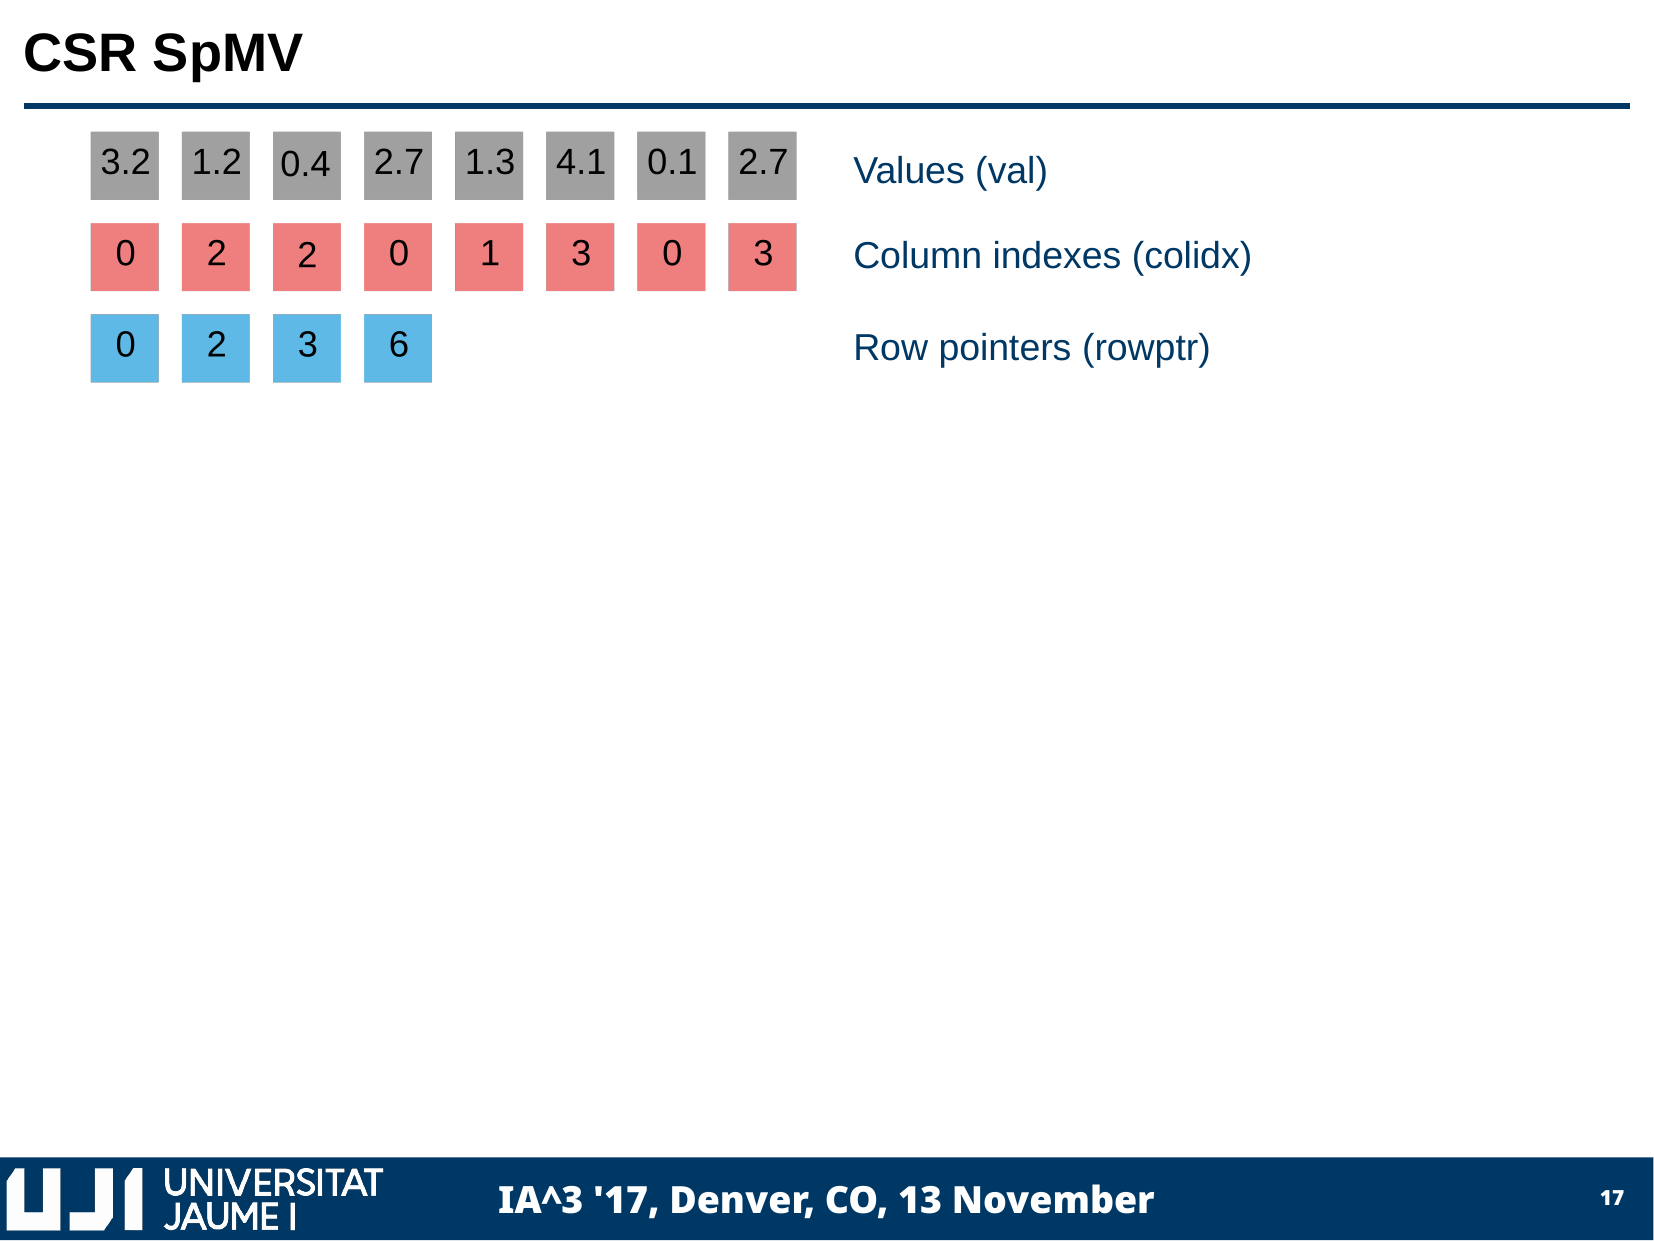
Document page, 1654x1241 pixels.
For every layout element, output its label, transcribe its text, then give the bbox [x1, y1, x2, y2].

text_box Row pointers (rowptr) [838, 318, 1226, 376]
picture [83, 124, 804, 390]
text_box Values (val) [838, 141, 1063, 199]
picture [0, 1158, 390, 1241]
title CSR SpMV [23, 0, 1630, 107]
text_box Column indexes (colidx) [838, 227, 1268, 284]
